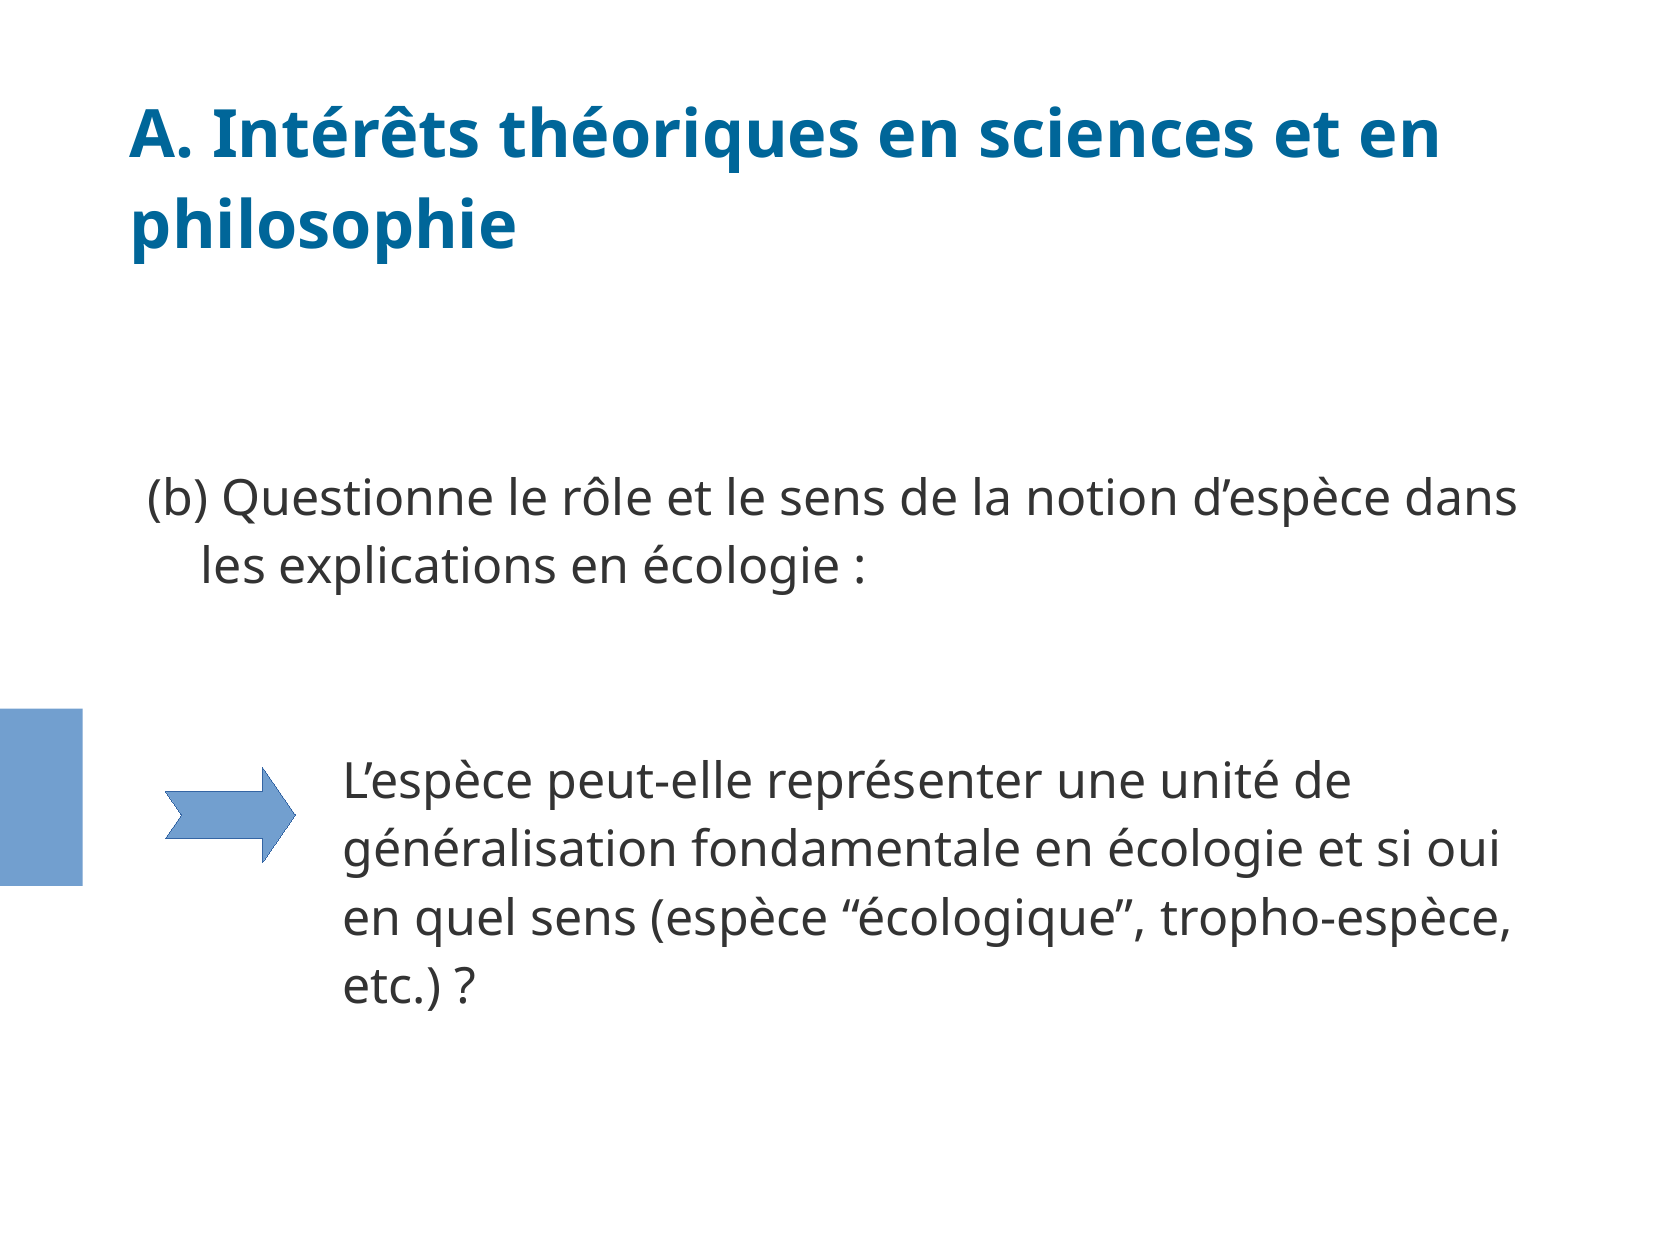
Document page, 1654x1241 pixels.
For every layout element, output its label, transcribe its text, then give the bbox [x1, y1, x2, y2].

text_box [165, 767, 296, 863]
list Questionne le rôle et le sens de la notion d’espèce dans les explications en écologie : L’espèce peut-elle représenter une unité de généralisation fondamentale en écologie et si oui en quel sens (espèce “écologique”, tropho-espèce, etc.) ? [129, 354, 1536, 1074]
title A. Intérêts théoriques en sciences et en philosophie [129, 59, 1536, 296]
